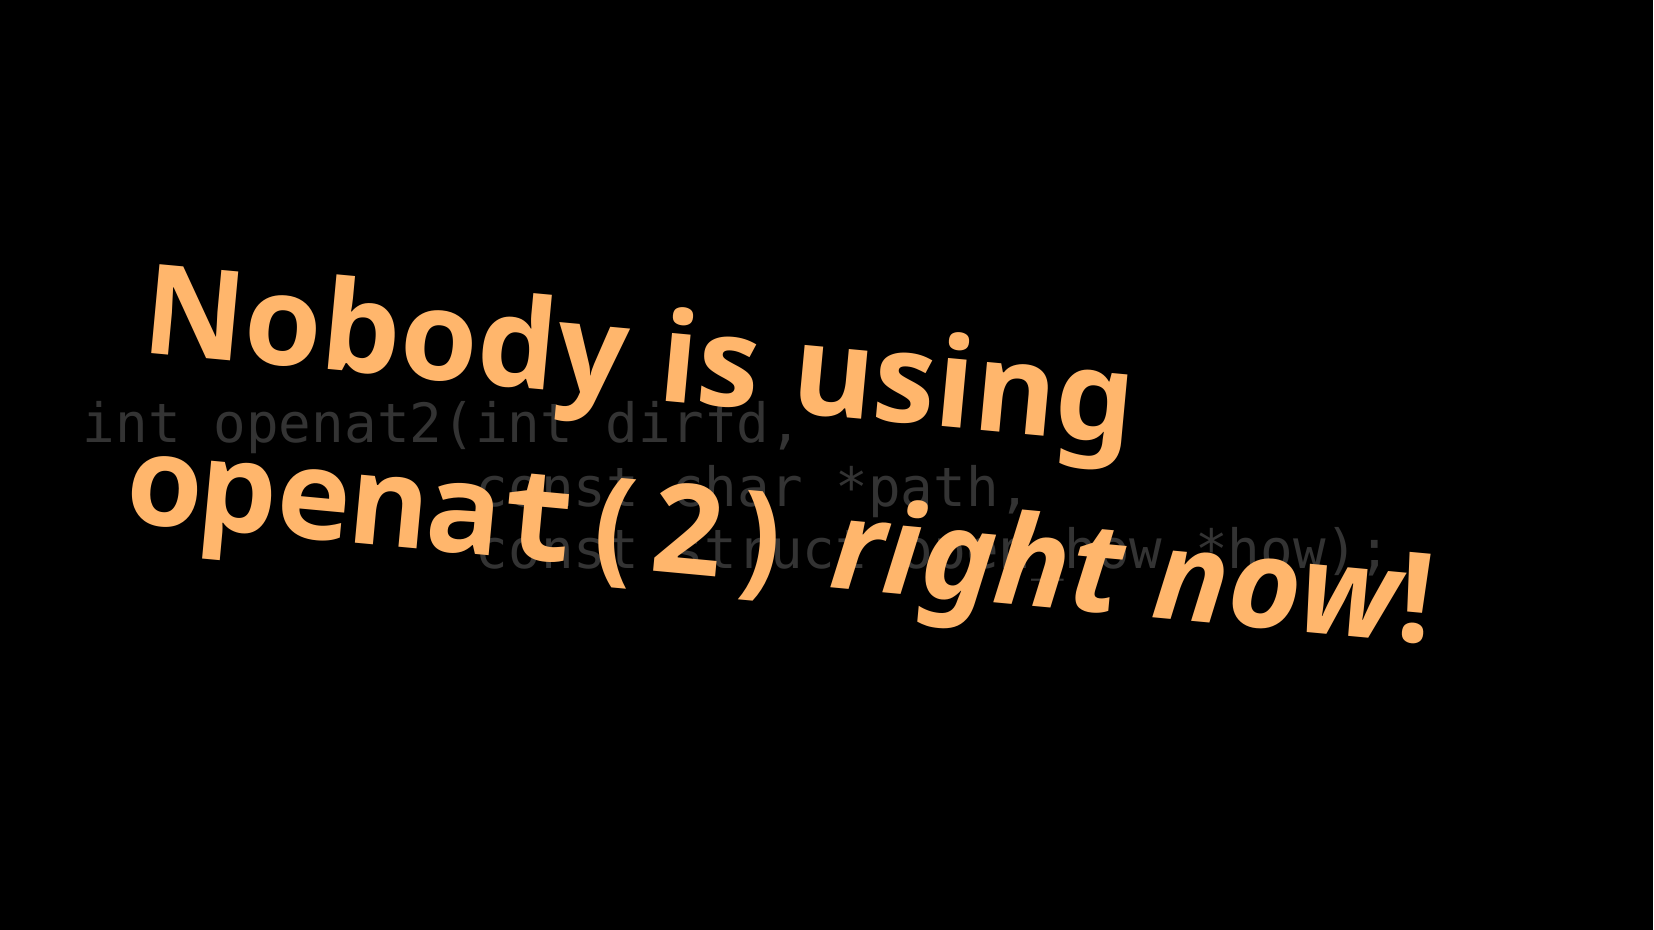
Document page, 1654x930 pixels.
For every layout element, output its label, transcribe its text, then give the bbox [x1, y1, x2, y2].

text_box Nobody is using openat(2) right now! [104, 210, 1505, 698]
text_box int openat2(int dirfd, const char *path, const struct open_how *how); [82, 217, 1571, 757]
